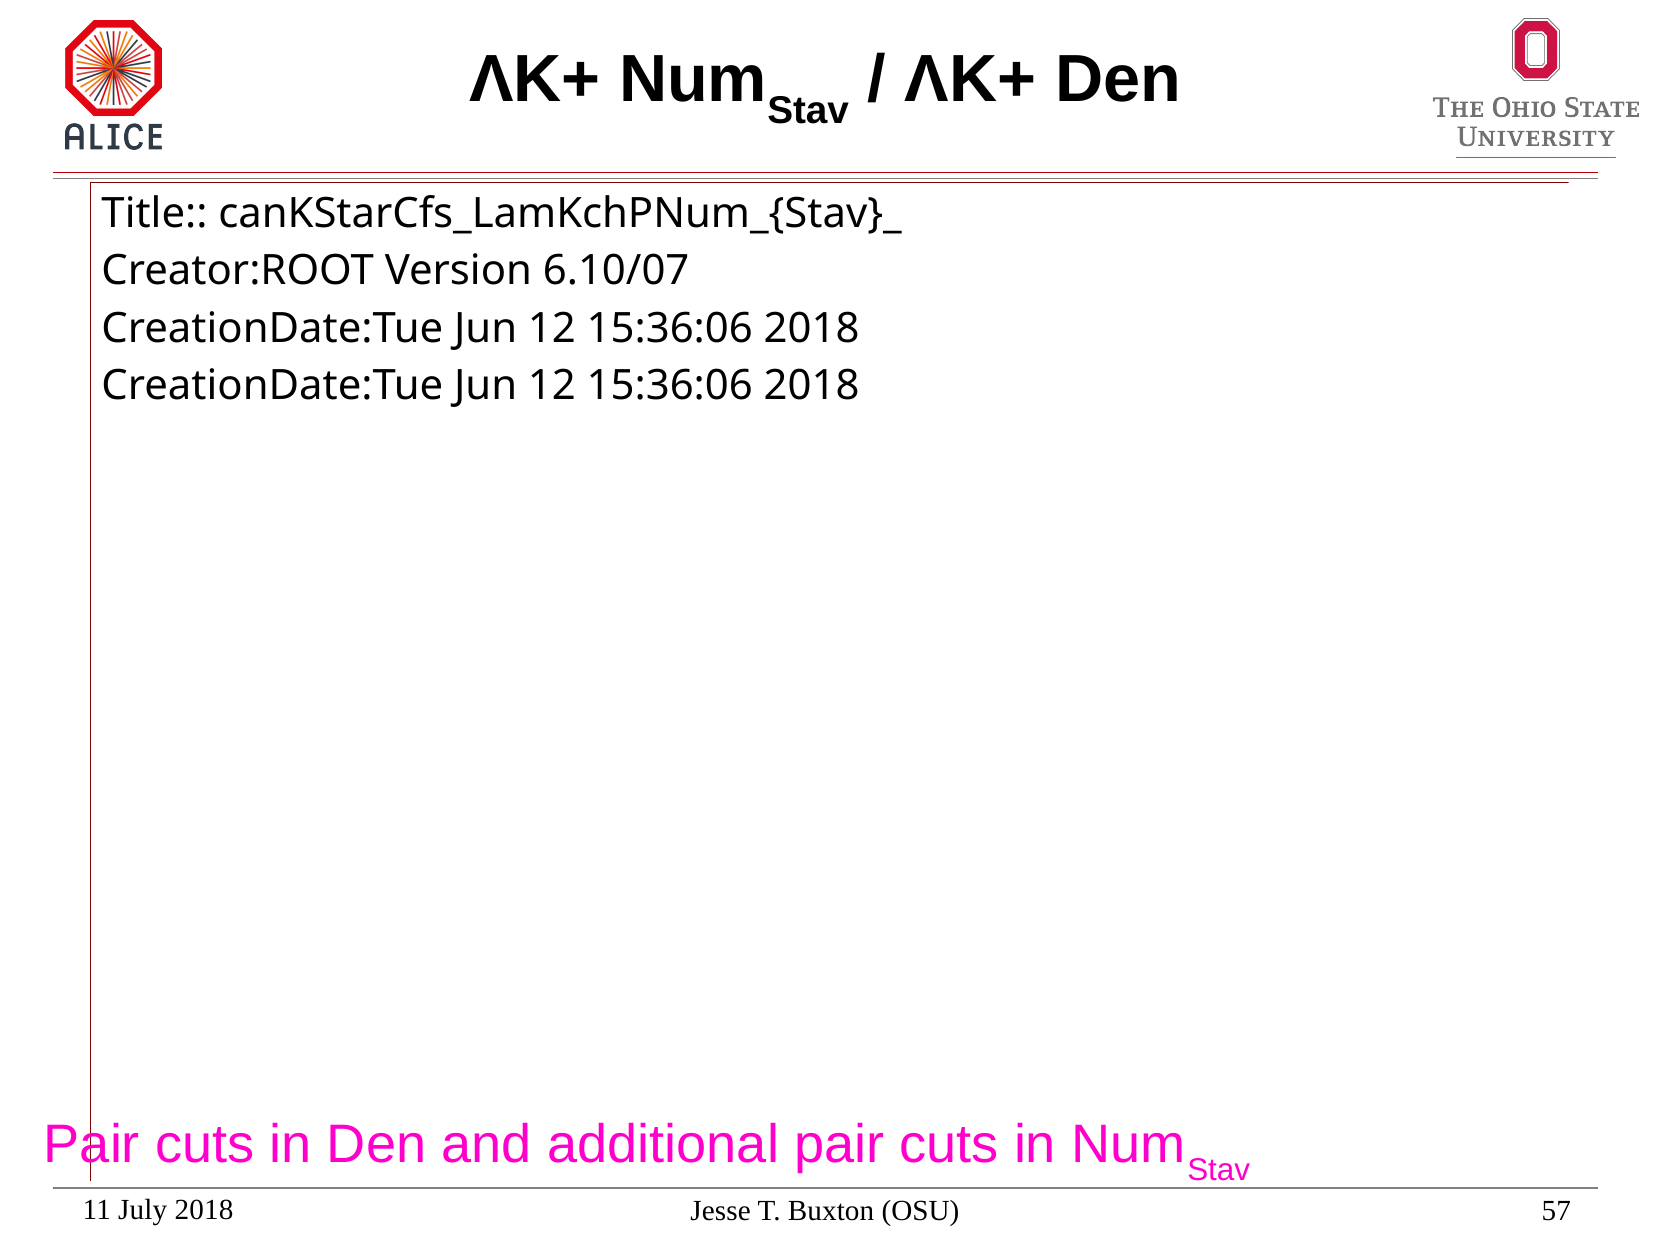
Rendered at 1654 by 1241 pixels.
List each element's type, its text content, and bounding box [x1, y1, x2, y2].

picture [87, 180, 1569, 1181]
picture [65, 20, 137, 150]
picture [1513, 5, 1642, 171]
title ΛK+ NumStav / ΛK+ Den [137, 1, 1513, 172]
text_box Pair cuts in Den and additional pair cuts in NumStav [28, 1106, 1396, 1195]
